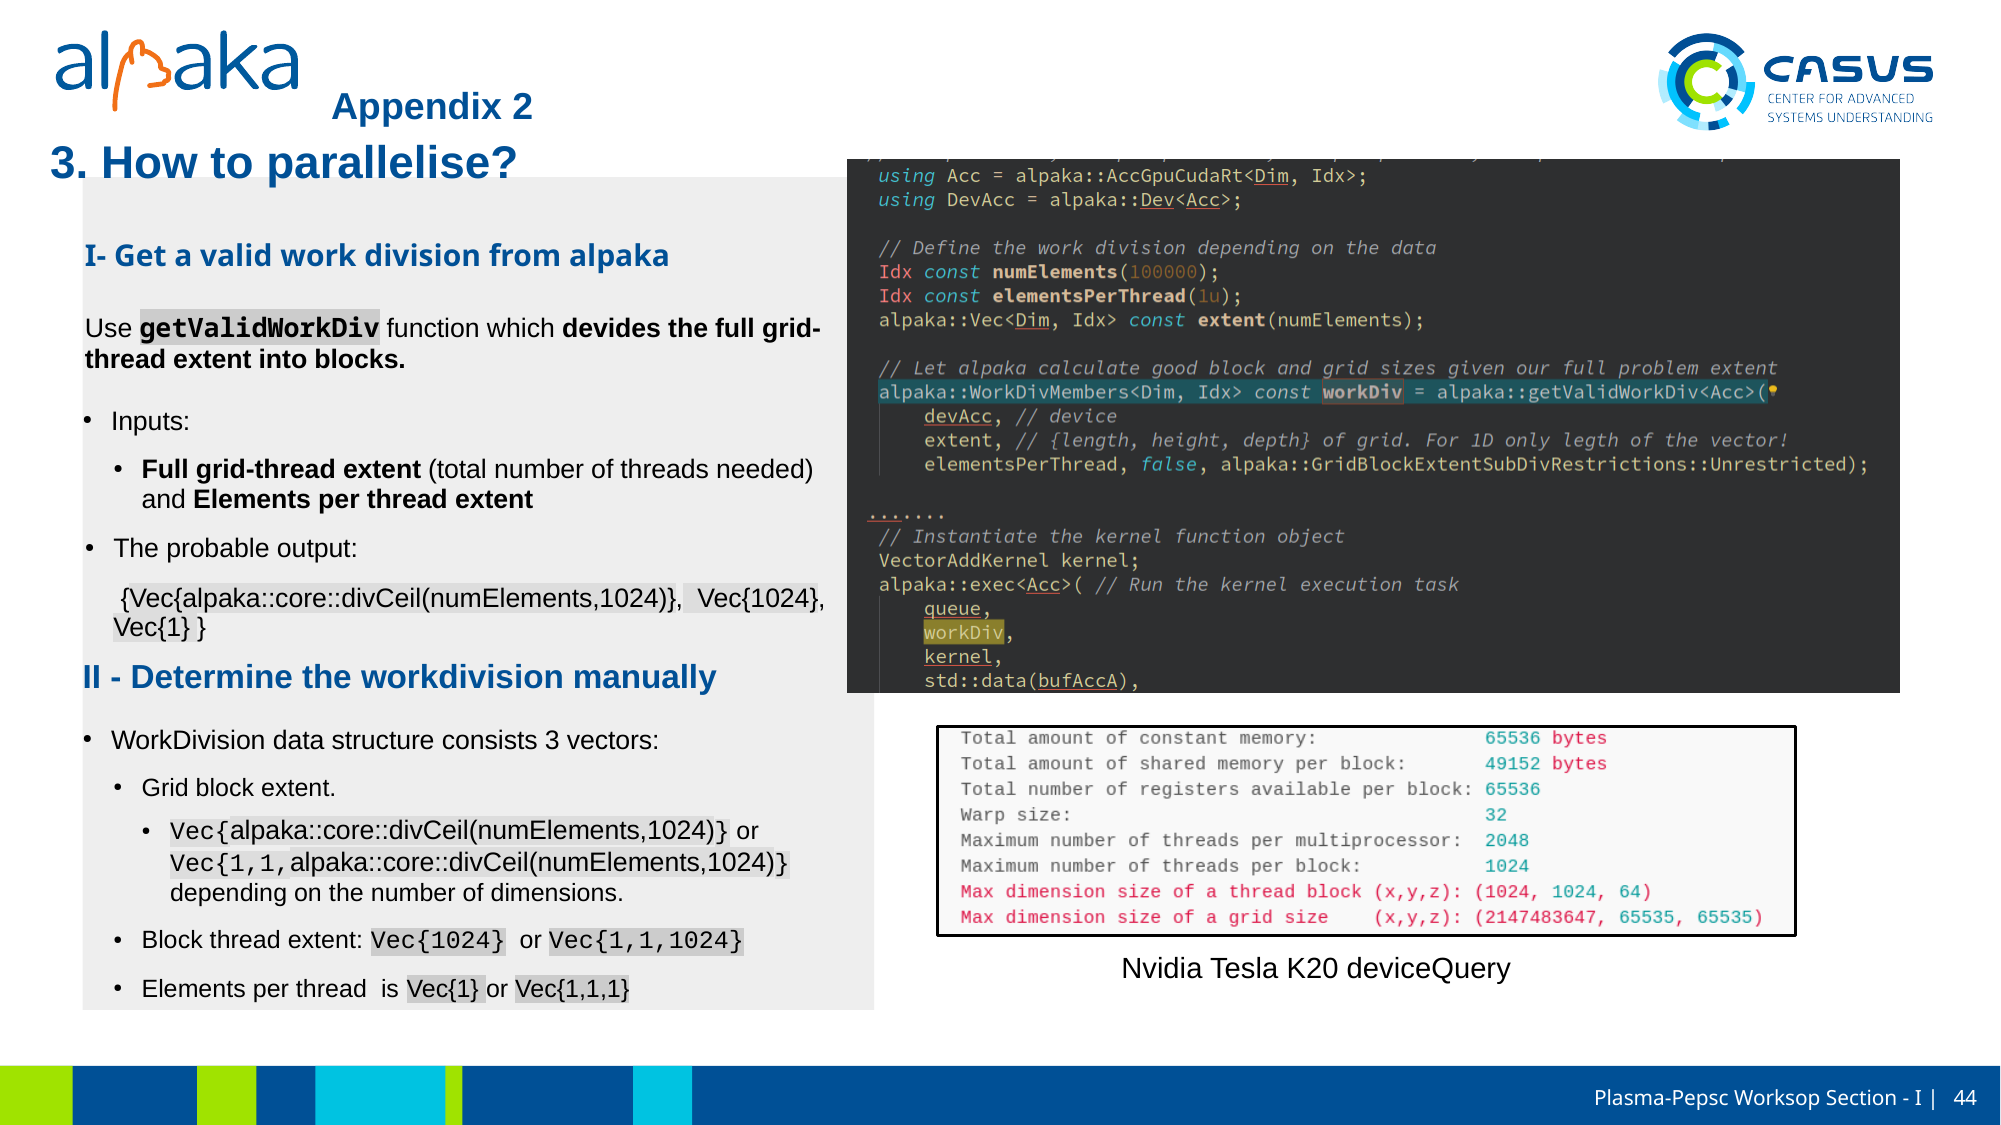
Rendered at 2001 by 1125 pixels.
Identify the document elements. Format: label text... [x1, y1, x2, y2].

picture [1658, 33, 1933, 131]
text_box 3. How to parallelise? [35, 129, 577, 201]
list I- Get a valid work division from alpaka Use getValidWorkDiv function which devides the full grid-thread extent into blocks. Inputs: Full grid-thread extent (total number of threads needed) and Elements per thread extent The probable output: {Vec{alpaka::core::divCeil(numElements,1024)}, Vec{1024}, Vec{1} } II - Determine the workdivision manually WorkDivision data structure consists 3 vectors: Grid block extent. Vec{alpaka::core::divCeil(numElements,1024)} or Vec{1,1,alpaka::core::divCeil(numElements,1024)} depending on the number of dimensions. Block thread extent: Vec{1024} or Vec{1,1,1024} Elements per thread is Vec{1} or Vec{1,1,1} [82, 177, 875, 1010]
picture [847, 159, 1900, 693]
text_box Appendix 2 [316, 78, 613, 177]
picture [55, 29, 299, 113]
picture [938, 728, 1795, 934]
text_box Nvidia Tesla K20 deviceQuery [1106, 944, 1542, 993]
